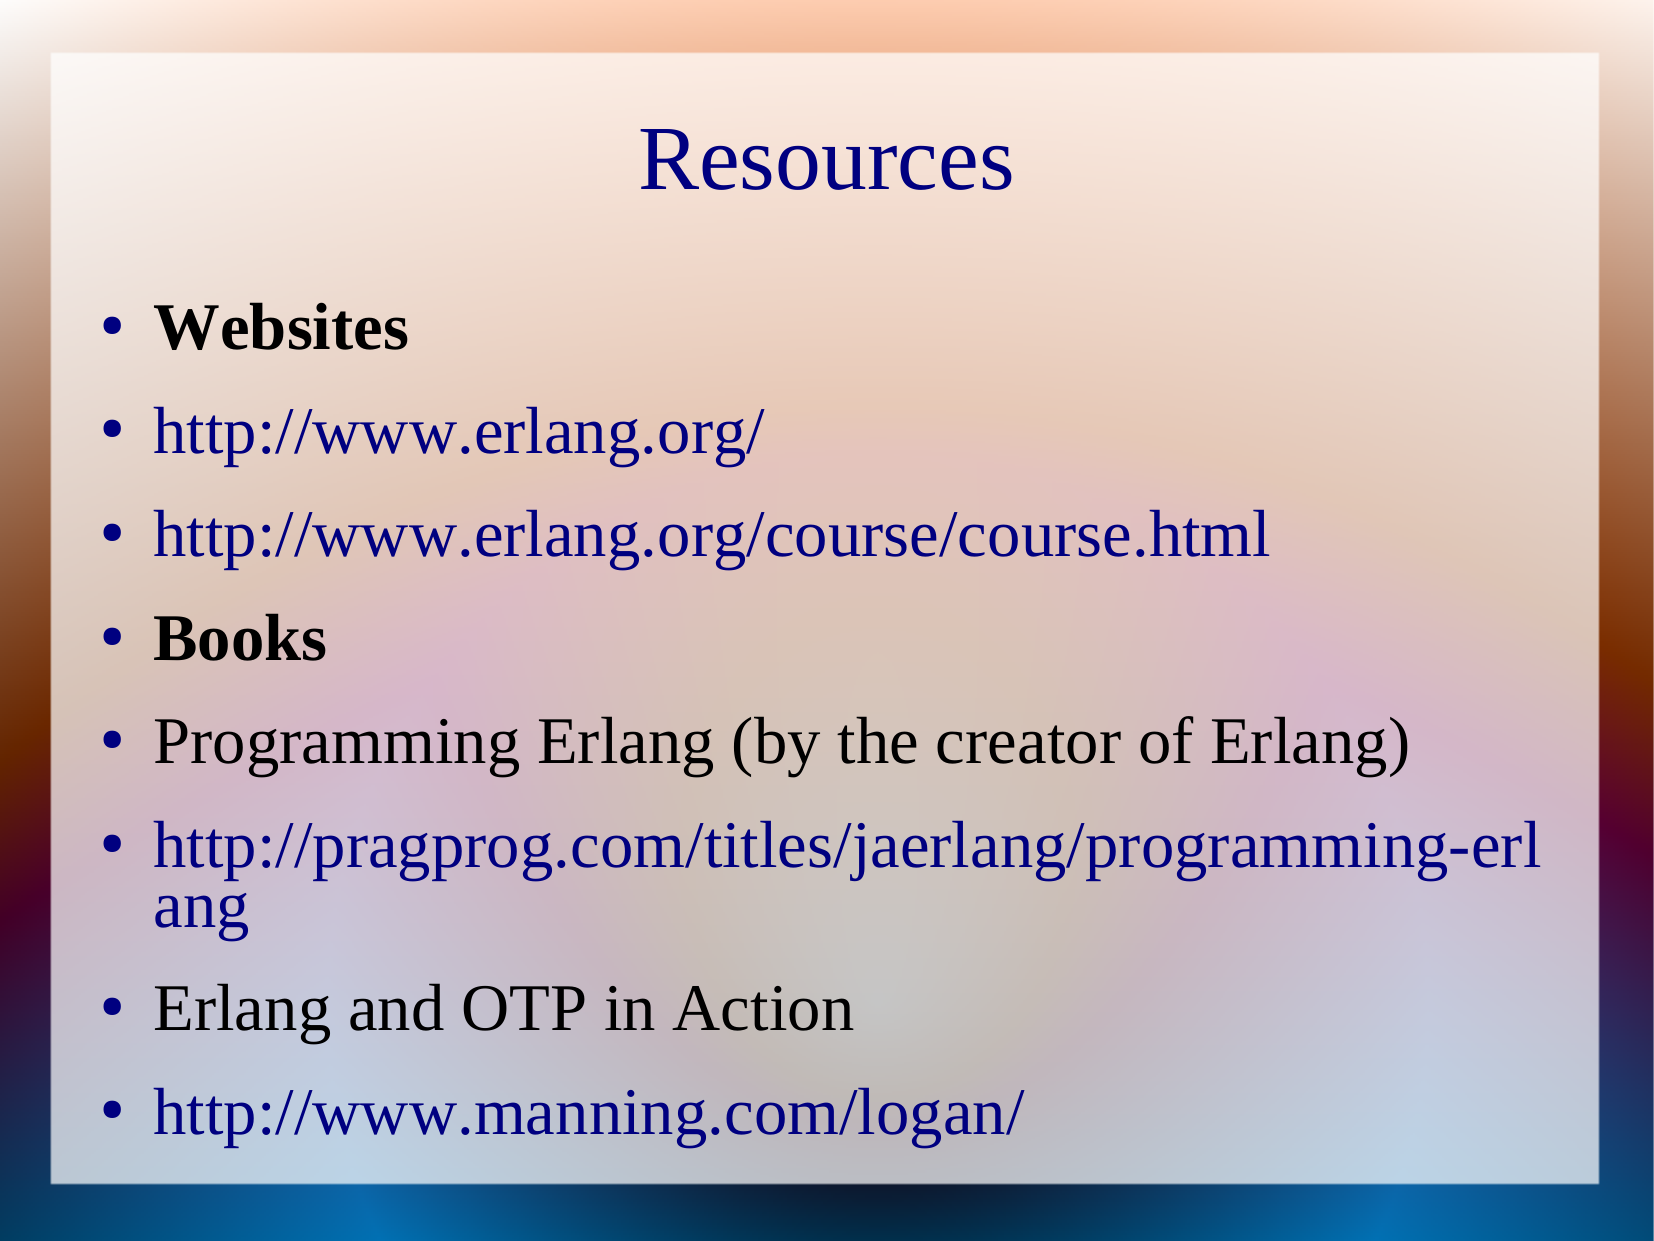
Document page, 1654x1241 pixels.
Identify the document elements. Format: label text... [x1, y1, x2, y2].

picture [0, 0, 1654, 1241]
list Websites http://www.erlang.org/ http://www.erlang.org/course/course.html Books Programming Erlang (by the creator of Erlang) http://pragprog.com/titles/jaerlang/programming-erlang Erlang and OTP in Action http://www.manning.com/logan/ [82, 290, 1571, 1094]
title Resources [82, 62, 1571, 256]
